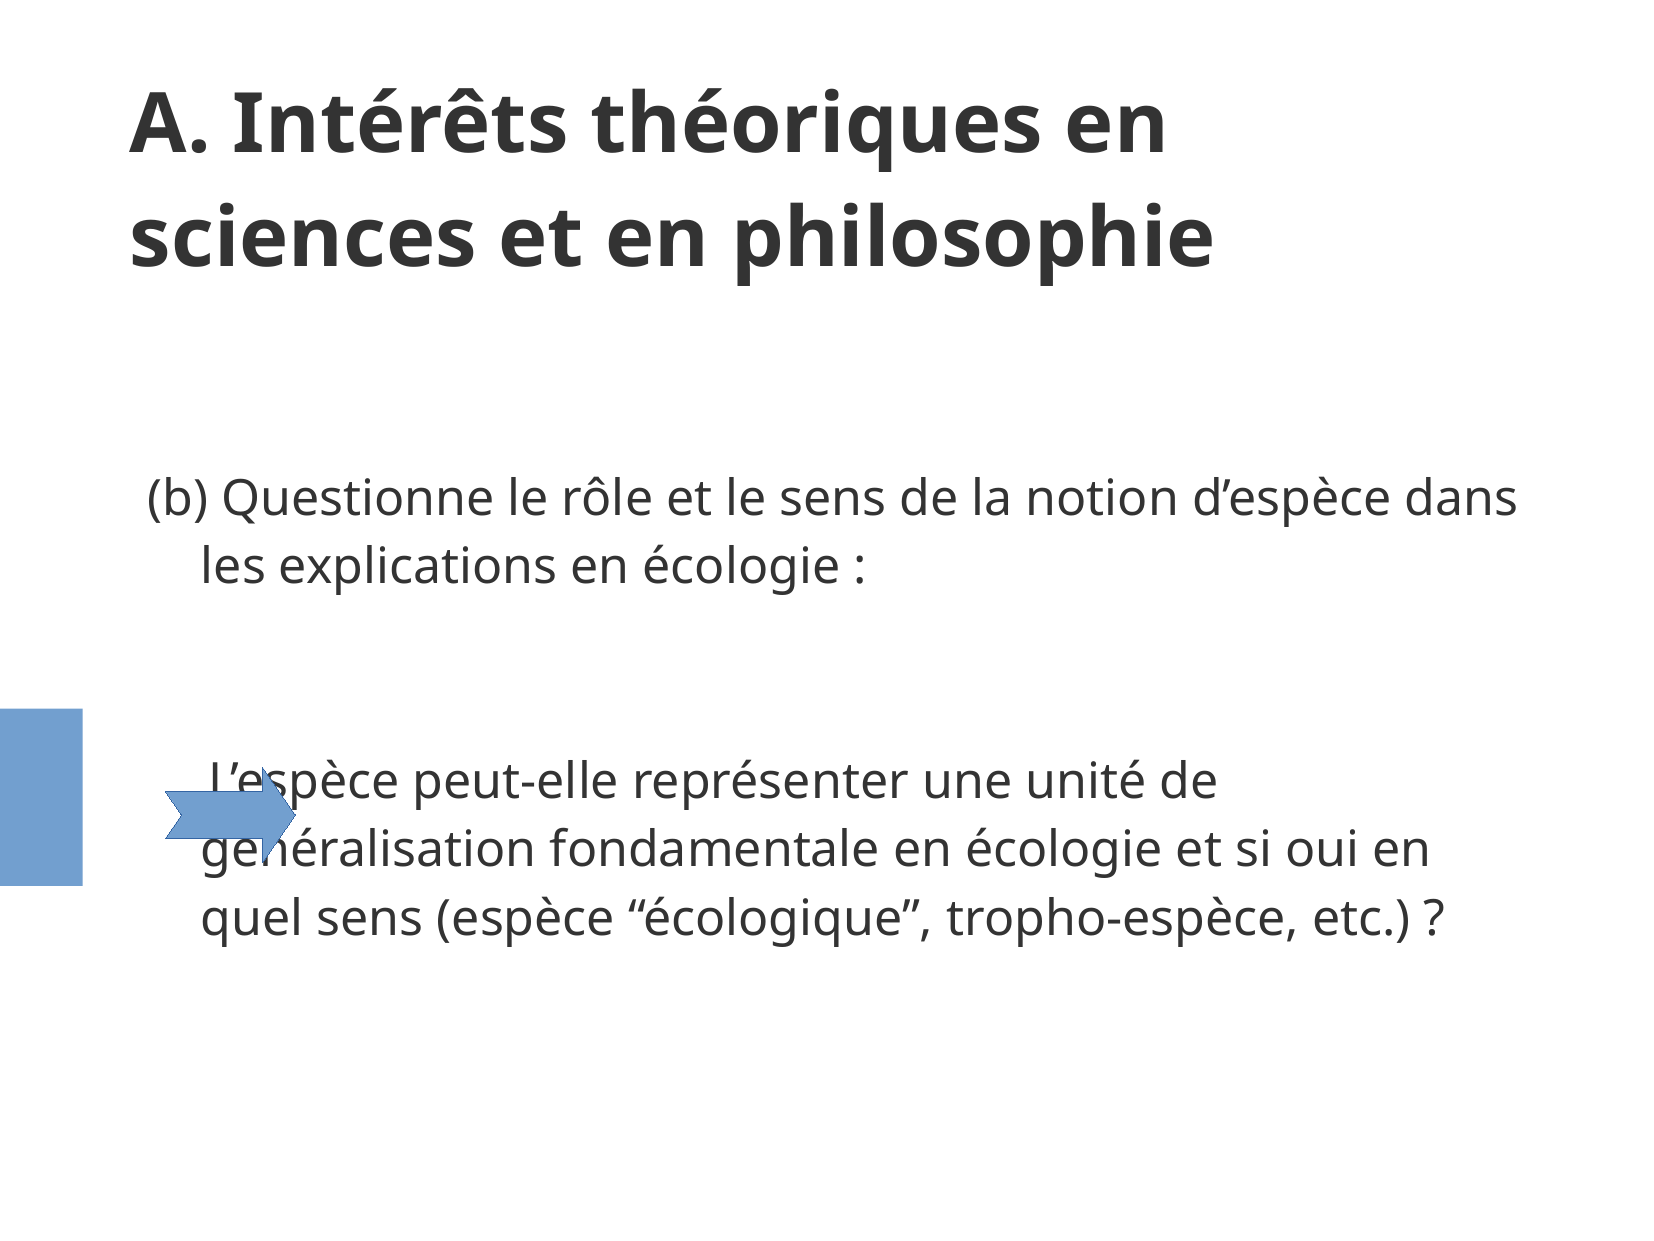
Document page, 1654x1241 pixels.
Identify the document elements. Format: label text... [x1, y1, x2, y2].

text_box [165, 767, 296, 863]
title A. Intérêts théoriques en sciences et en philosophie [129, 59, 1536, 296]
list Questionne le rôle et le sens de la notion d’espèce dans les explications en écologie : L’espèce peut-elle représenter une unité de généralisation fondamentale en écologie et si oui en quel sens (espèce “écologique”, tropho-espèce, etc.) ? [129, 354, 1536, 1074]
